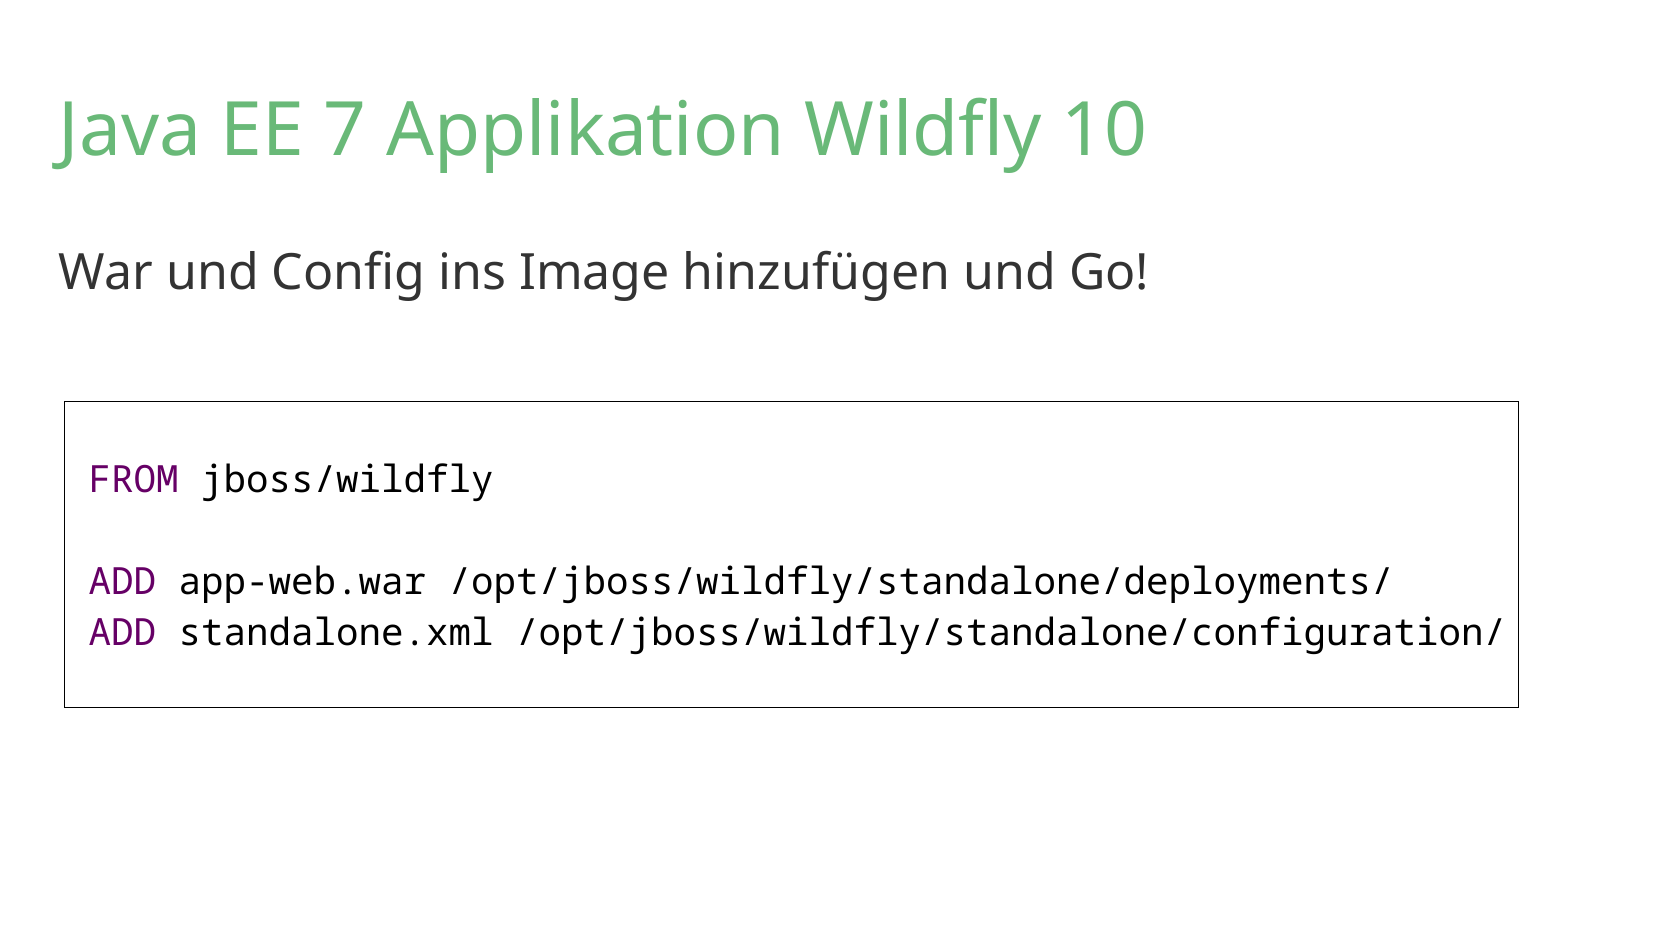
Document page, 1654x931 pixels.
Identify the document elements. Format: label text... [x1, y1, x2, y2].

title Java EE 7 Applikation Wildfly 10 [59, 59, 1595, 178]
list War und Config ins Image hinzufügen und Go! [59, 236, 1595, 768]
text_box FROM jboss/wildfly ADD app-web.war /opt/jboss/wildfly/standalone/deployments/ ADD standalone.xml /opt/jboss/wildfly/standalone/configuration/ [64, 401, 1519, 641]
